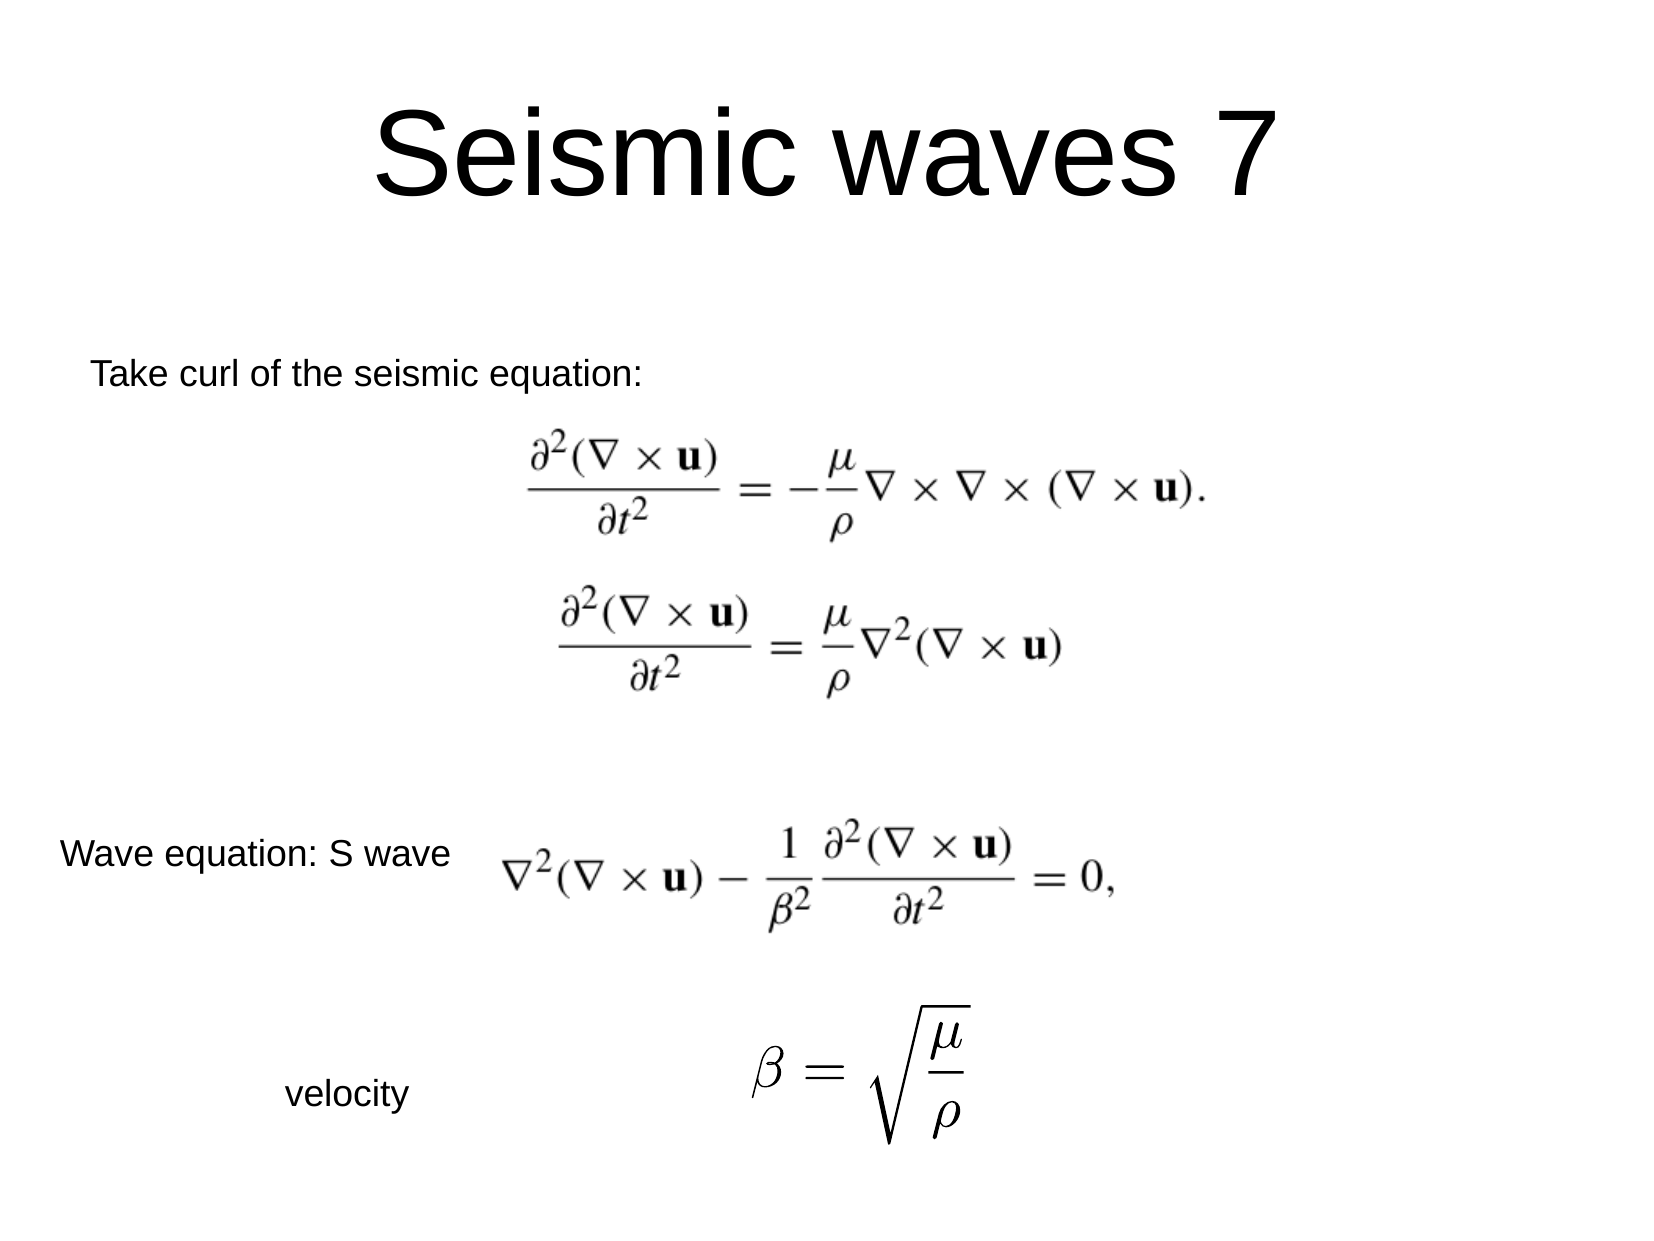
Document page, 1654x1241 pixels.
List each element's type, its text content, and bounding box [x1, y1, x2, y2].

text_box Wave equation: S wave [45, 825, 467, 882]
text_box [751, 1005, 971, 1145]
picture [480, 404, 1252, 974]
text_box velocity [270, 1065, 425, 1122]
text_box Take curl of the seismic equation: [75, 345, 659, 402]
title Seismic waves 7 [82, 49, 1571, 257]
